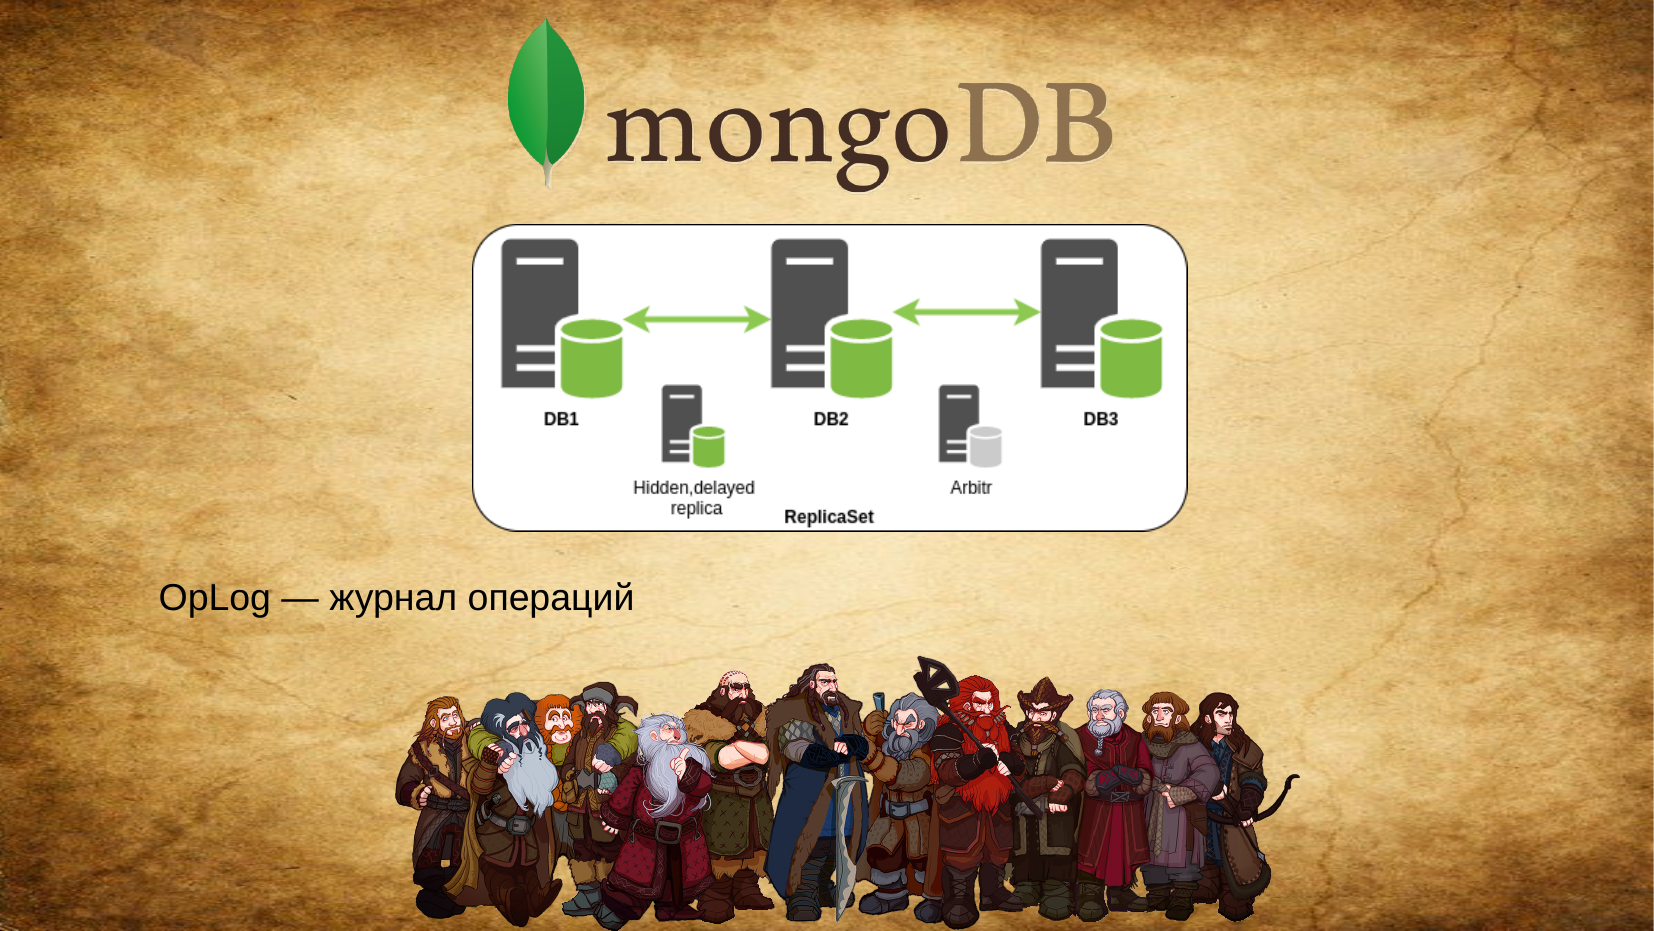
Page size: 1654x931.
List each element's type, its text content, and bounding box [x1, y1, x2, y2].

picture [0, 0, 1654, 931]
text_box OpLog — журнал операций [143, 569, 650, 626]
